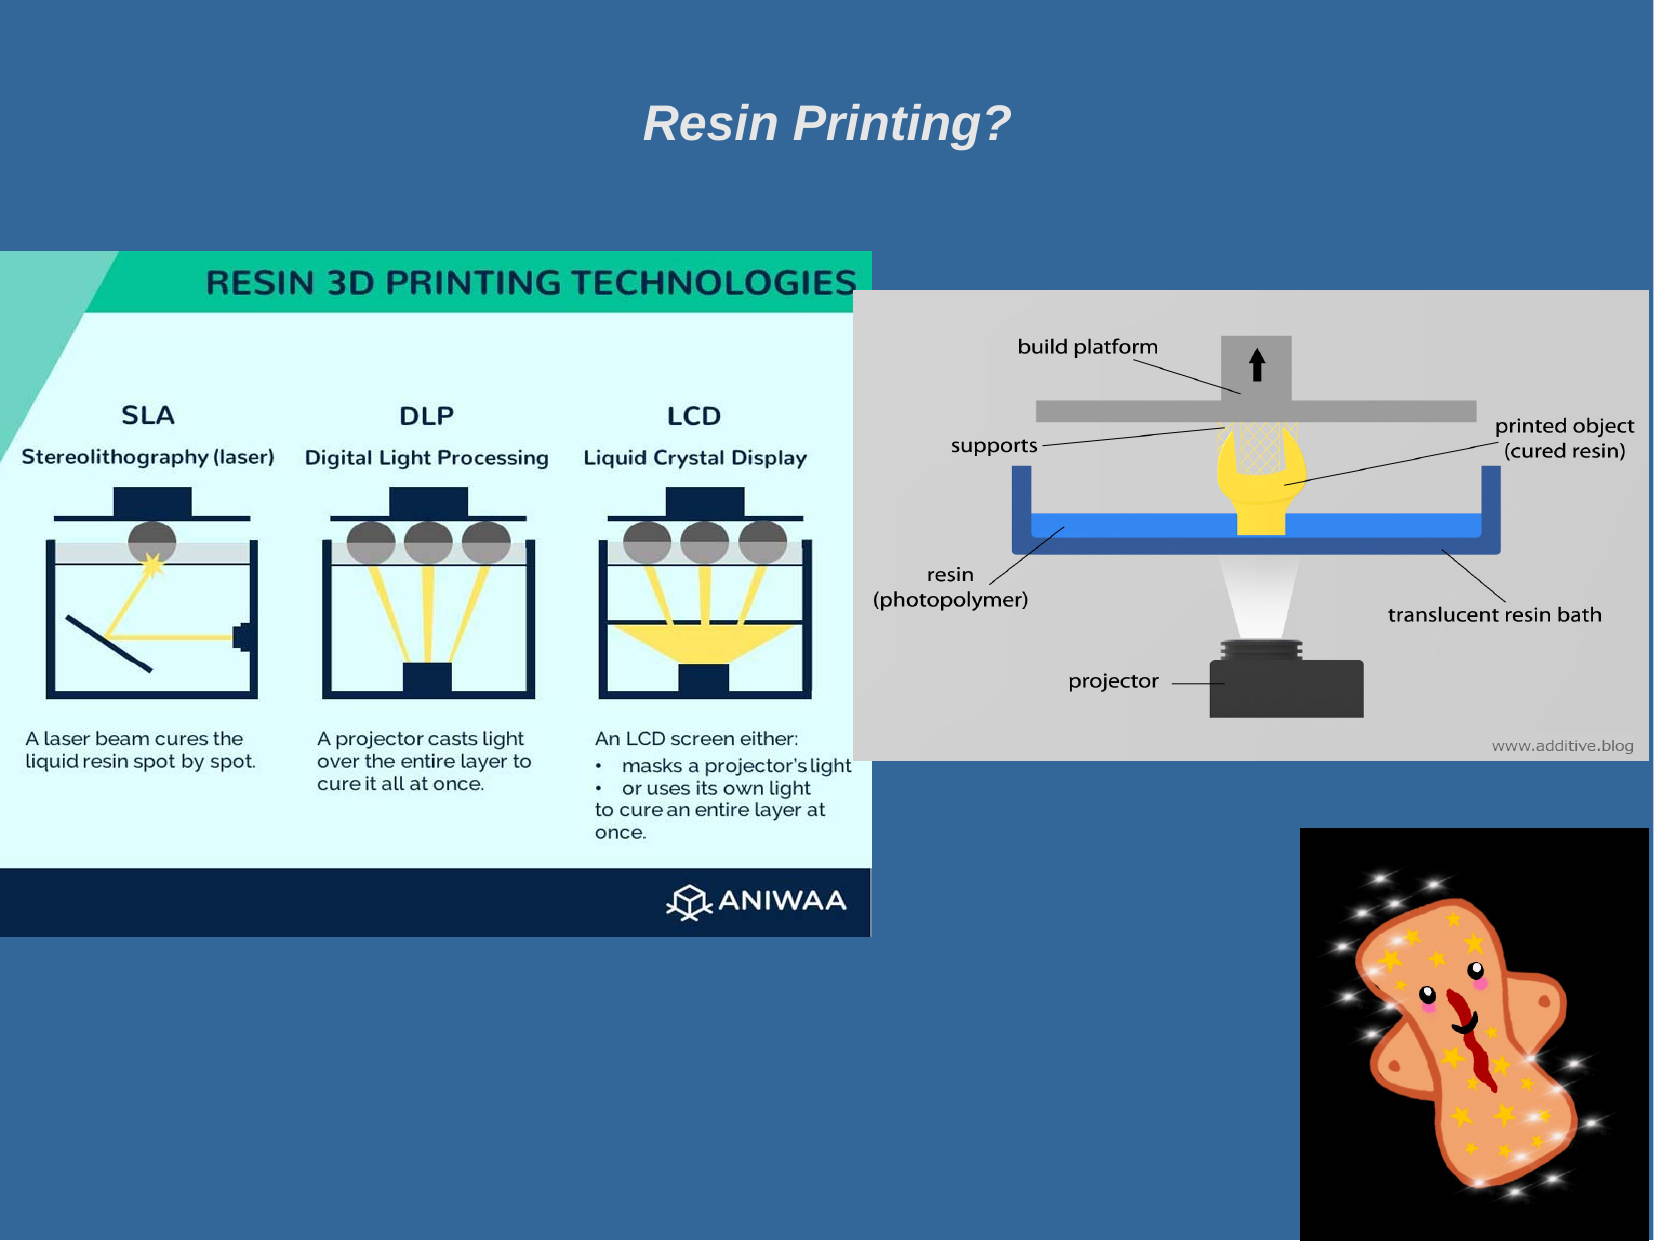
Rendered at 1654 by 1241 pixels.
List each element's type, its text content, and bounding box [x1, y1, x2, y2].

picture [1300, 828, 1649, 1241]
title Resin Printing? [121, 19, 1534, 227]
picture [0, 251, 1649, 937]
